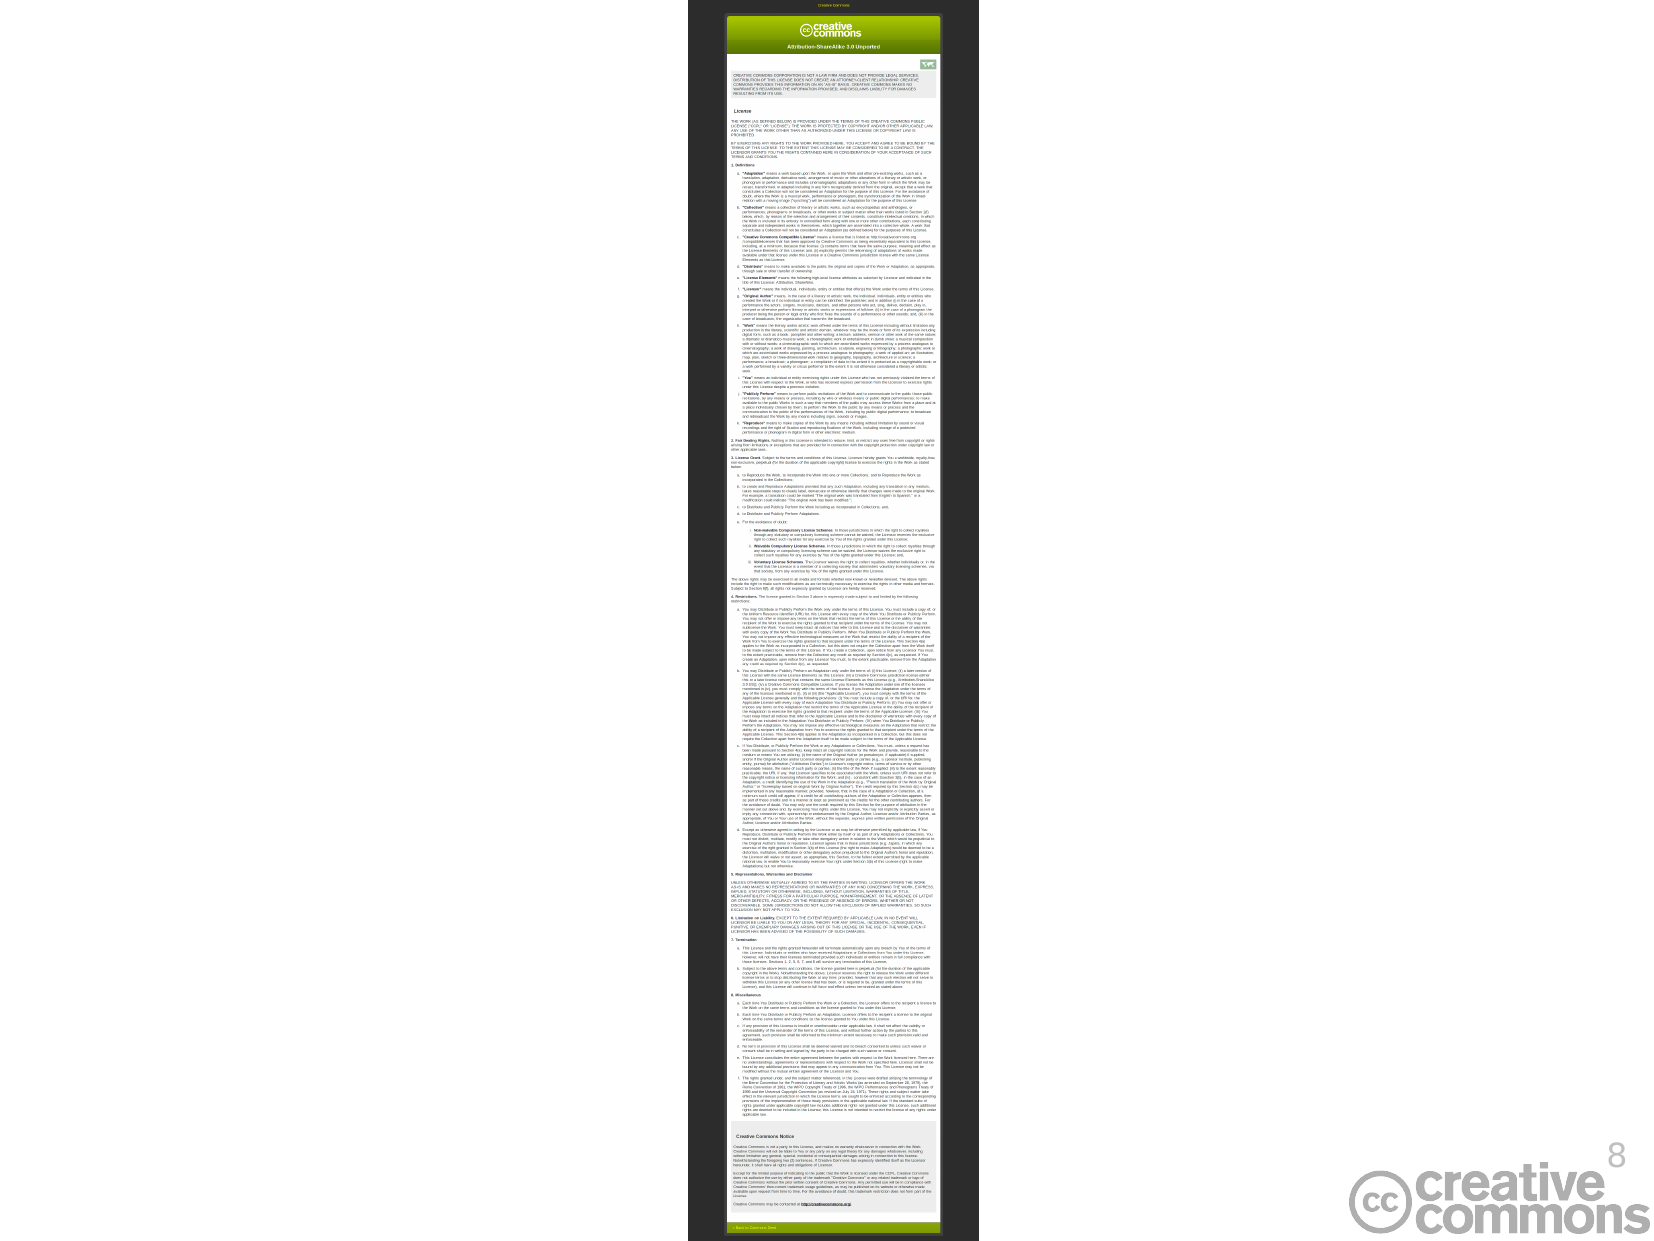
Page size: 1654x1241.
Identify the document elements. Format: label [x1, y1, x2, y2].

picture [1349, 1162, 1650, 1234]
picture [688, 0, 979, 1241]
